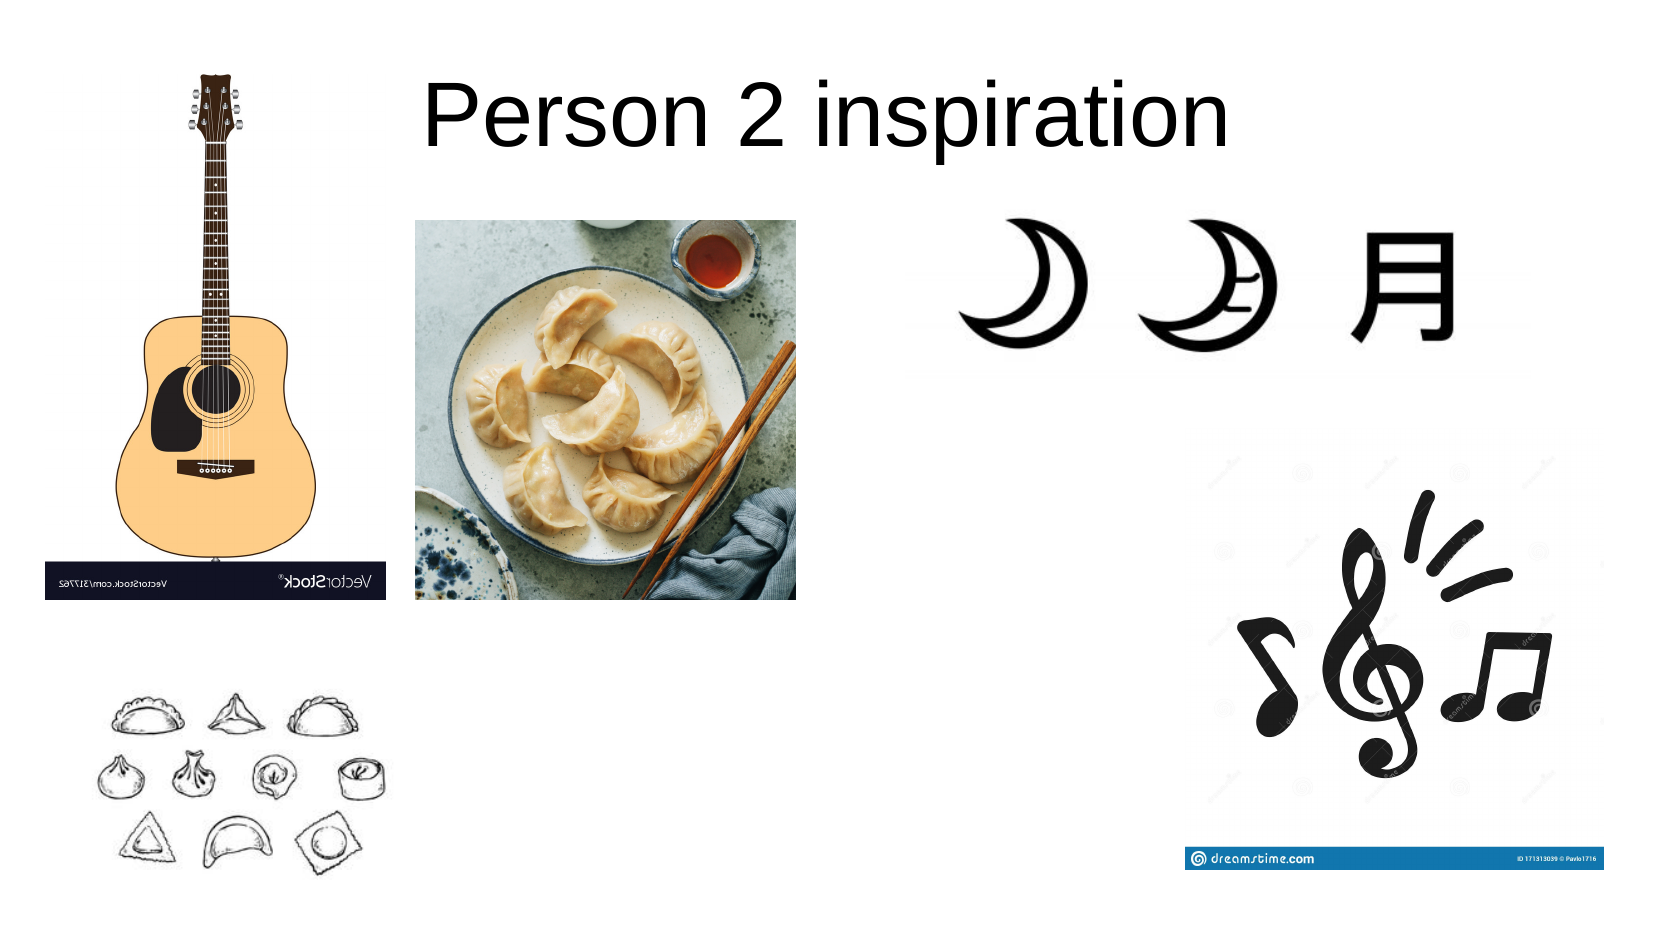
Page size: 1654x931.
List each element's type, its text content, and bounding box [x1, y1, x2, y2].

picture [905, 190, 1531, 400]
picture [1185, 428, 1604, 871]
picture [45, 74, 386, 601]
picture [62, 659, 421, 910]
picture [415, 220, 796, 601]
title Person 2 inspiration [82, 37, 1571, 193]
